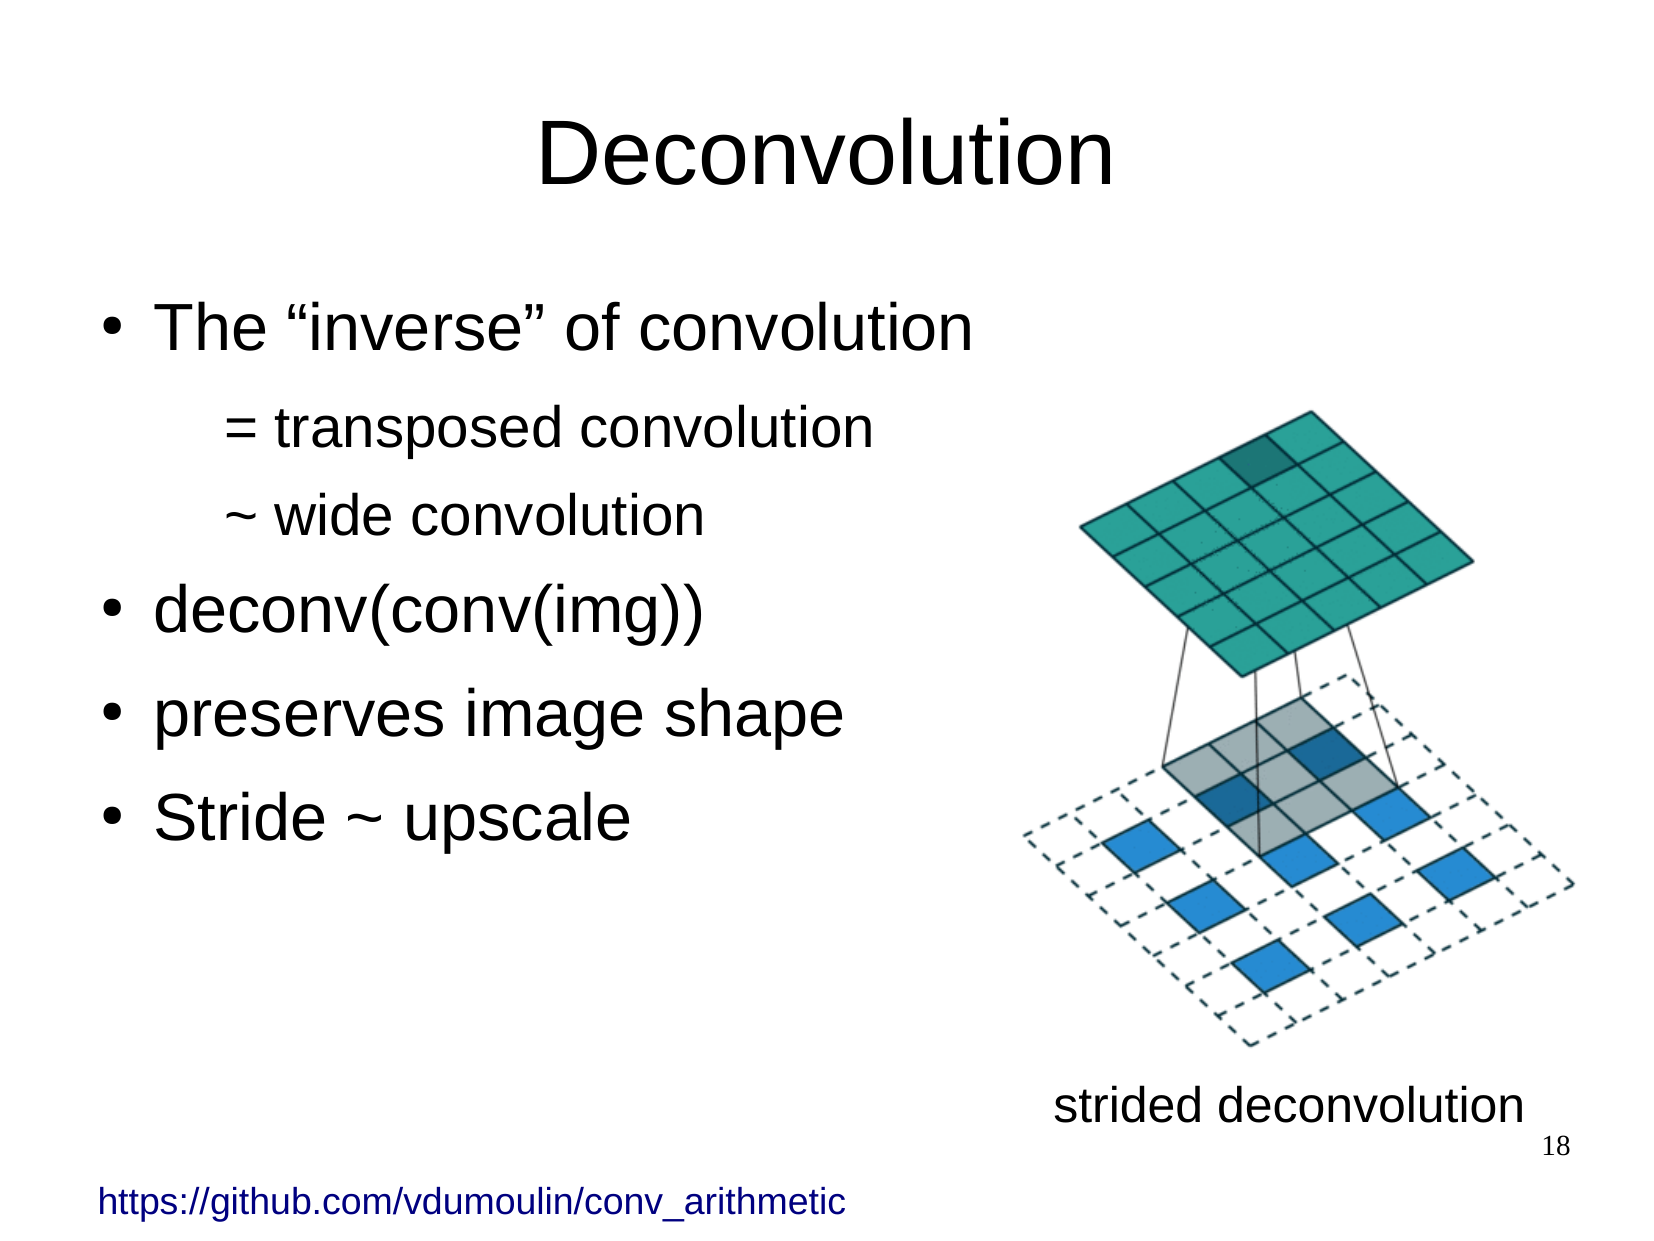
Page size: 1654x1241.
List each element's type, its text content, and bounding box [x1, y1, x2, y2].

title Deconvolution [82, 49, 1571, 257]
list The “inverse” of convolution = transposed convolution ~ wide convolution deconv(conv(img)) preserves image shape Stride ~ upscale [82, 290, 1571, 1010]
text_box strided deconvolution [982, 1077, 1654, 1149]
text_box https://github.com/vdumoulin/conv_arithmetic [82, 1173, 862, 1231]
picture [990, 378, 1608, 1077]
